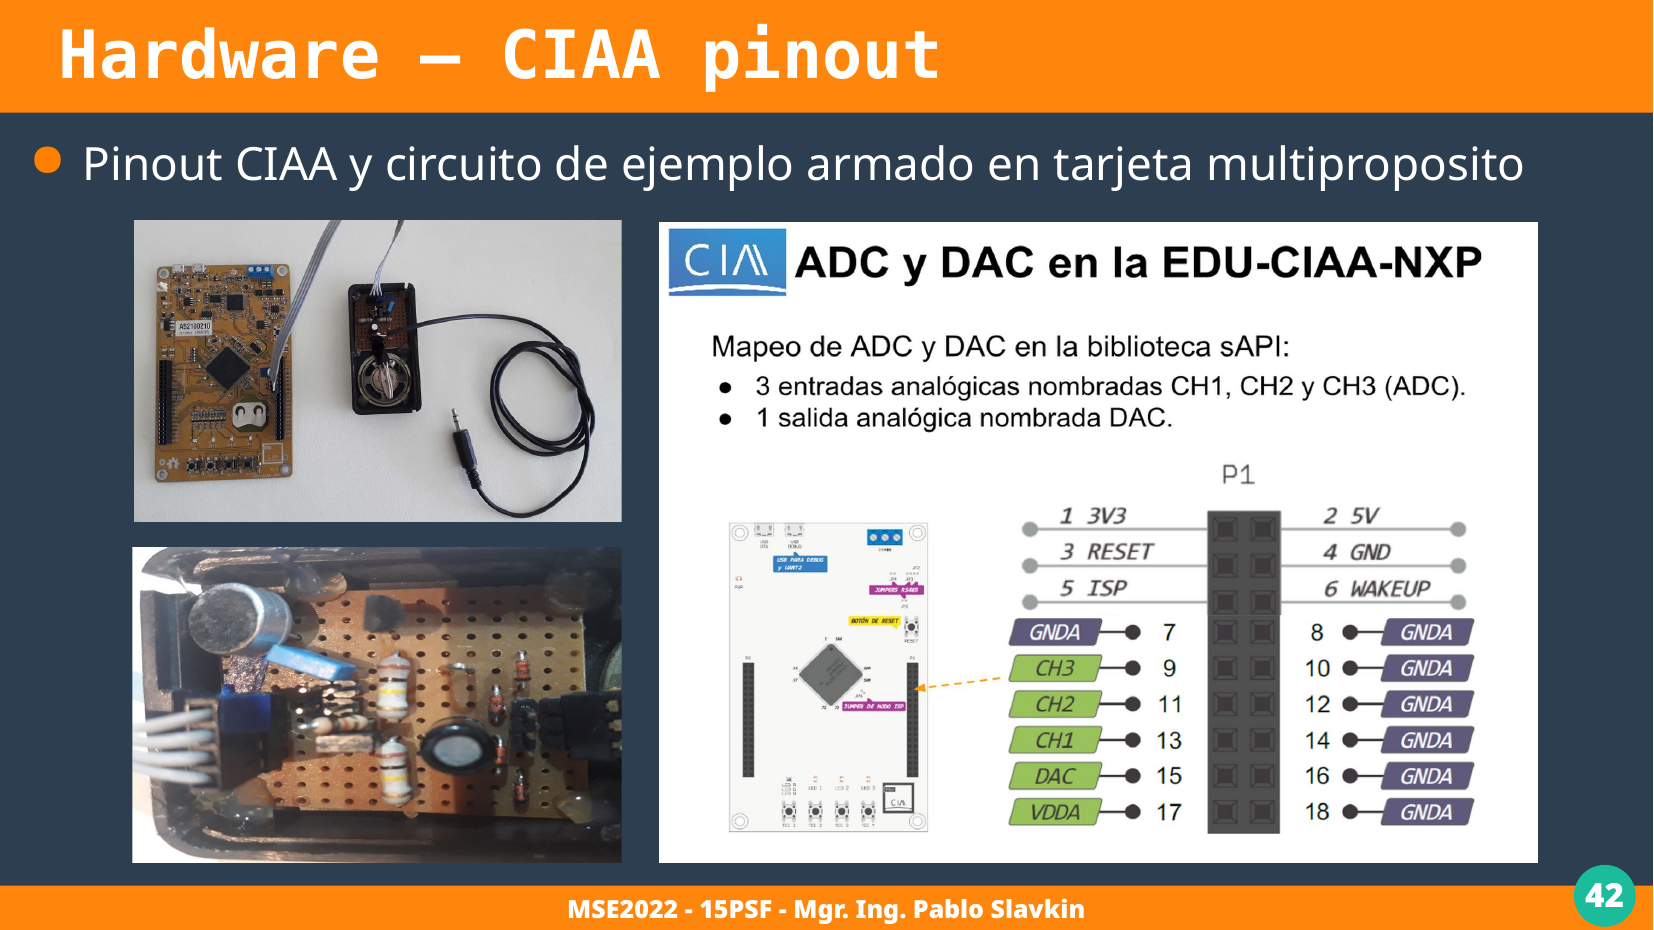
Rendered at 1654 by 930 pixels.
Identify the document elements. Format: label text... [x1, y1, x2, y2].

list Pinout CIAA y circuito de ejemplo armado en tarjeta multiproposito [11, 131, 1613, 226]
picture [659, 222, 1538, 863]
picture [134, 220, 622, 526]
title Hardware – CIAA pinout [58, 16, 1594, 113]
picture [132, 547, 622, 863]
